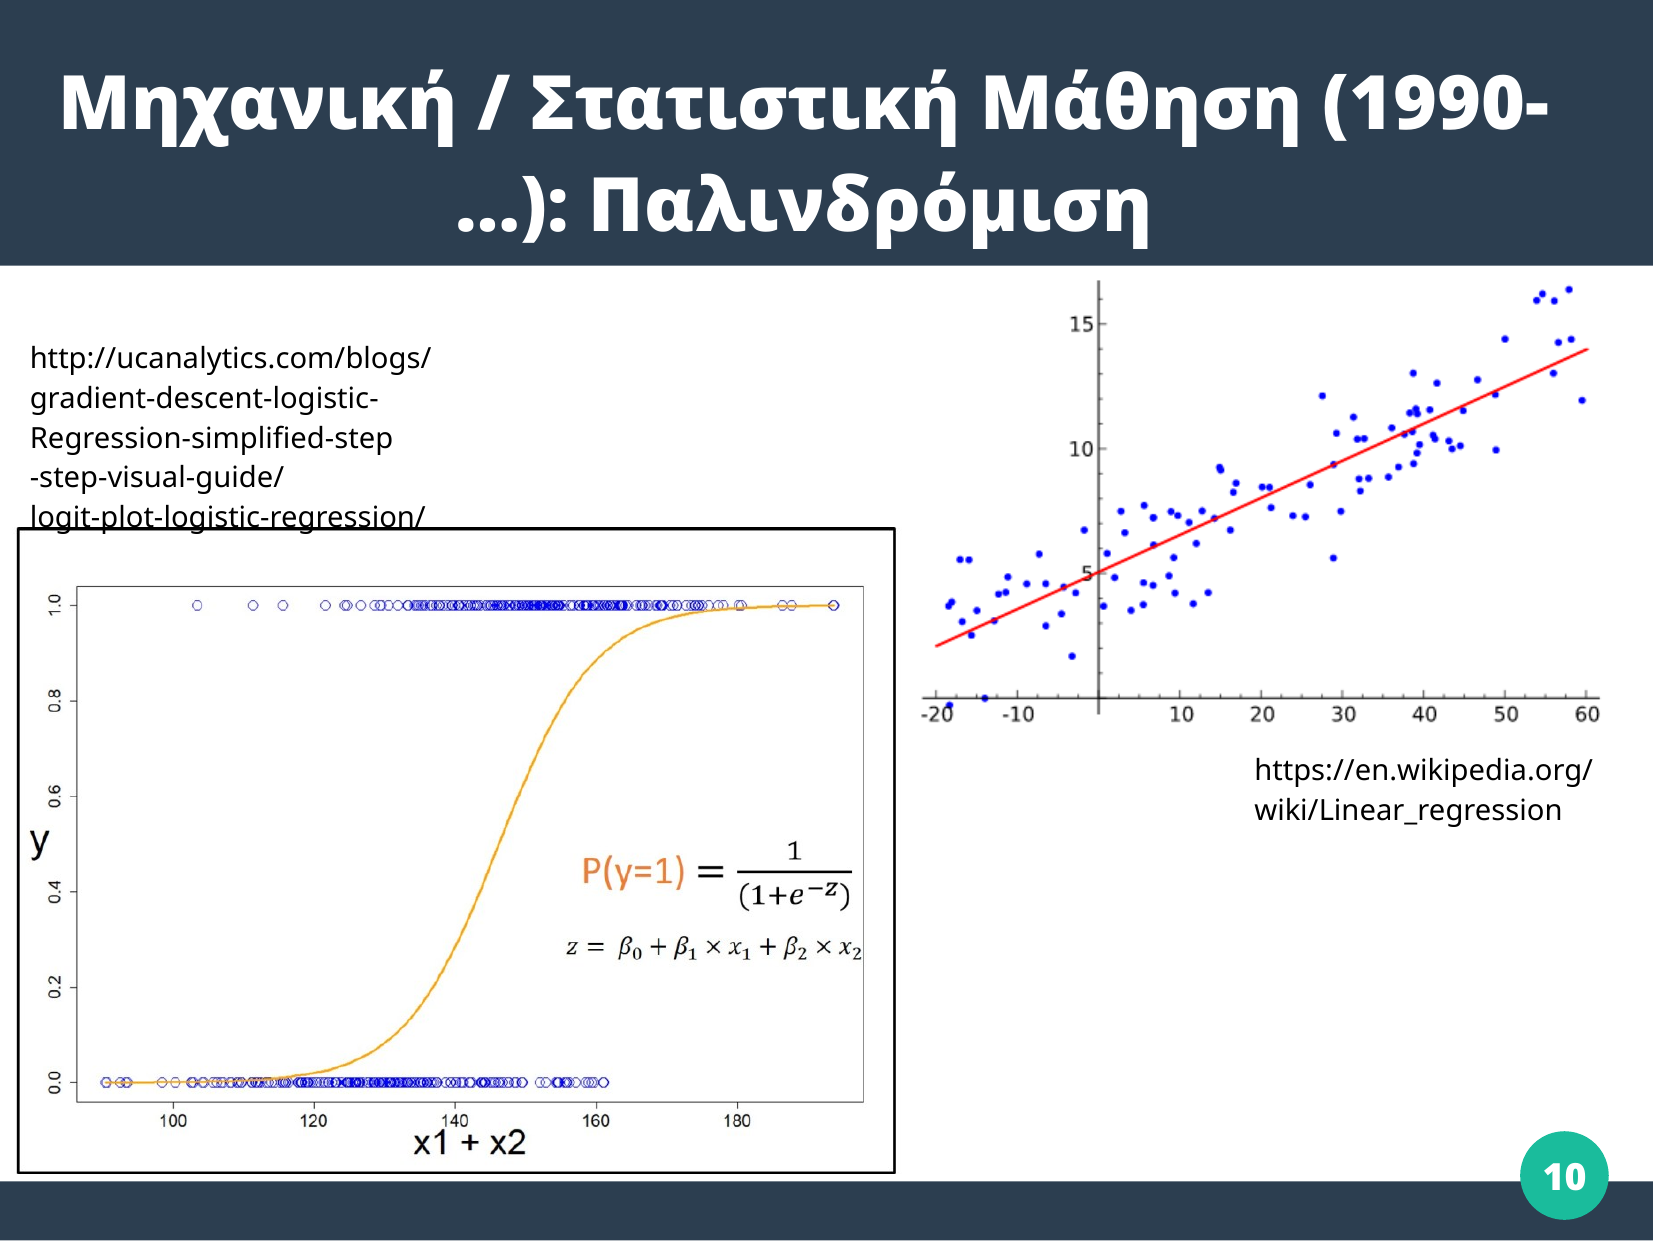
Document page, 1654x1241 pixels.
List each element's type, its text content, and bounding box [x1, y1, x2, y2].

text_box https://en.wikipedia.org/ wiki/Linear_regression [1239, 741, 1635, 826]
picture [4, 270, 1647, 1174]
title Μηχανική / Στατιστική Μάθηση (1990-…): Παλινδρόμιση [58, 49, 1594, 207]
text_box http://ucanalytics.com/blogs/ gradient-descent-logistic- Regression-simplified-step -step-visual-guide/ logit-plot-logistic-regression/ [14, 330, 479, 517]
